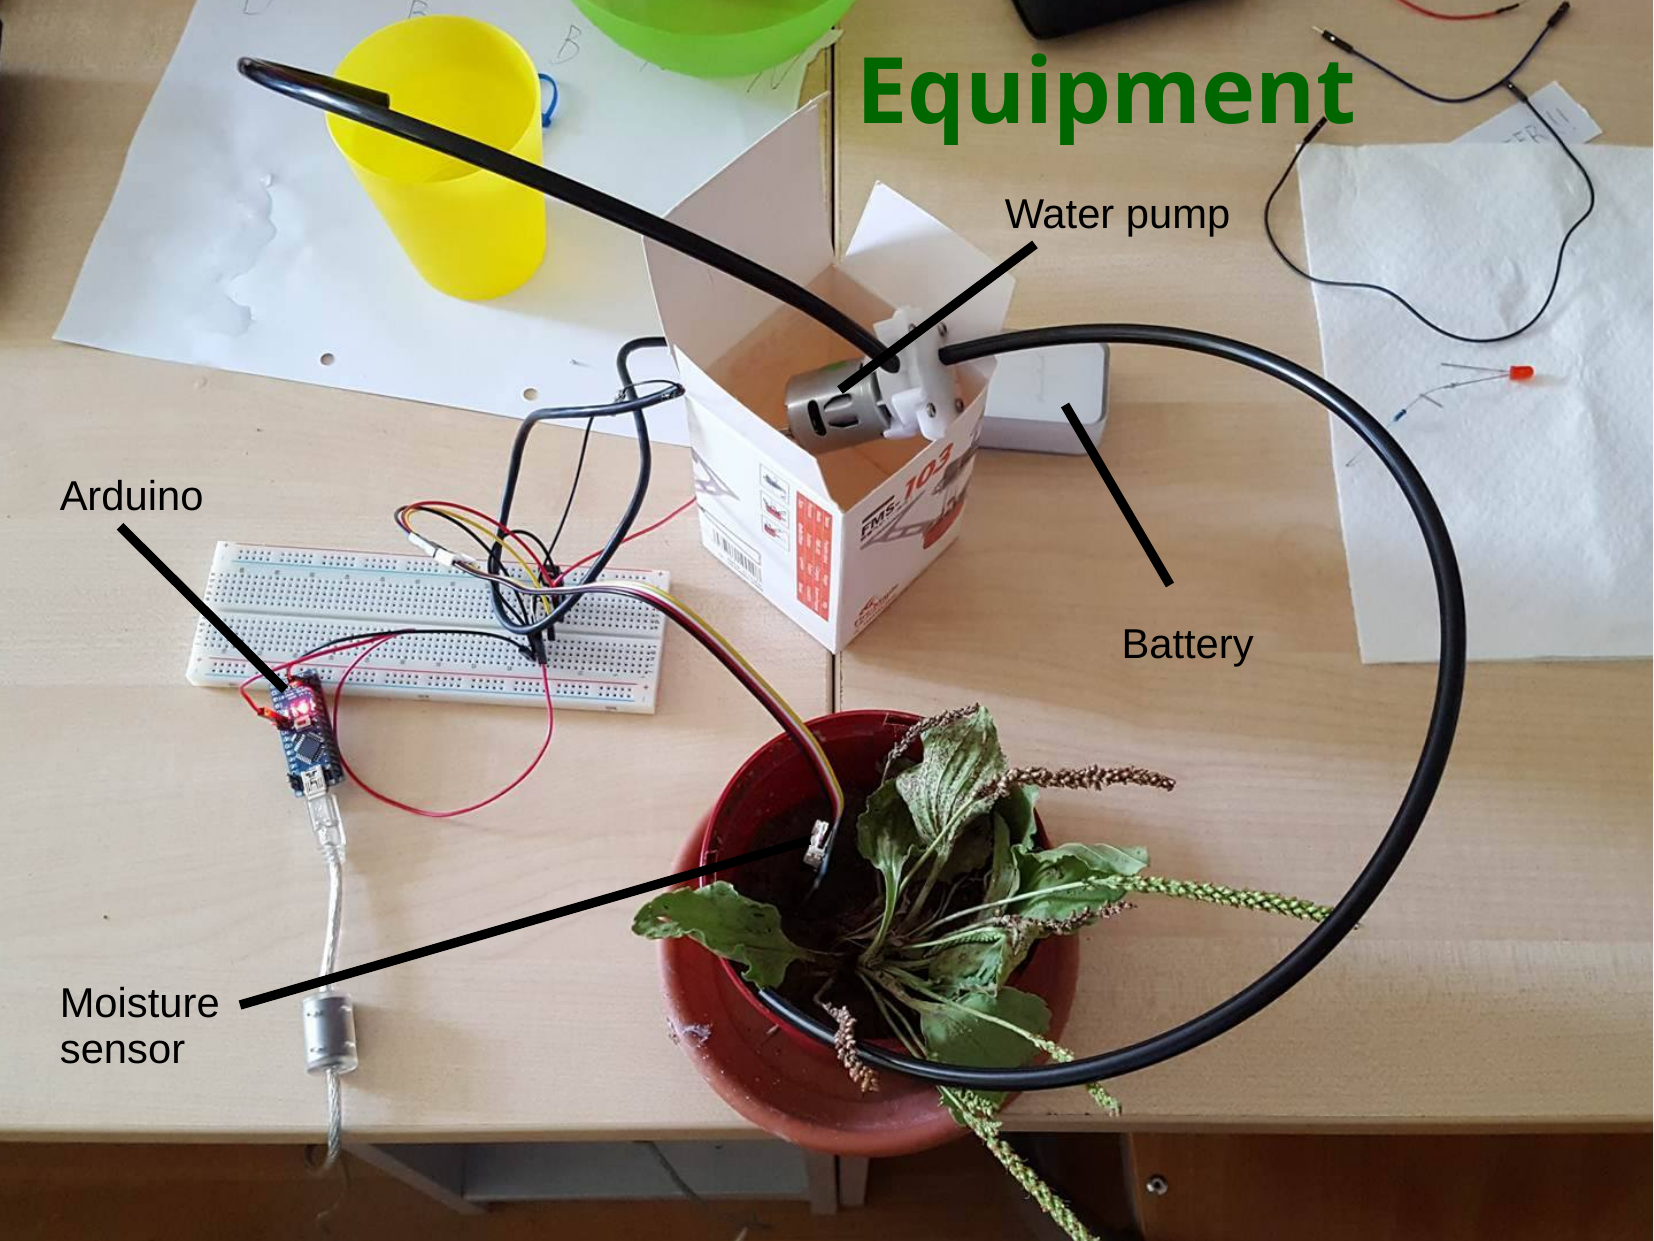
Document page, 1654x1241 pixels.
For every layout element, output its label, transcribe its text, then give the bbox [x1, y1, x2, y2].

text_box Arduino [45, 465, 331, 527]
title Equipment [810, 0, 1403, 184]
picture [0, 0, 1654, 1241]
text_box Battery [1106, 613, 1351, 676]
text_box Water pump [990, 183, 1321, 245]
text_box Moisture sensor [45, 972, 271, 1081]
